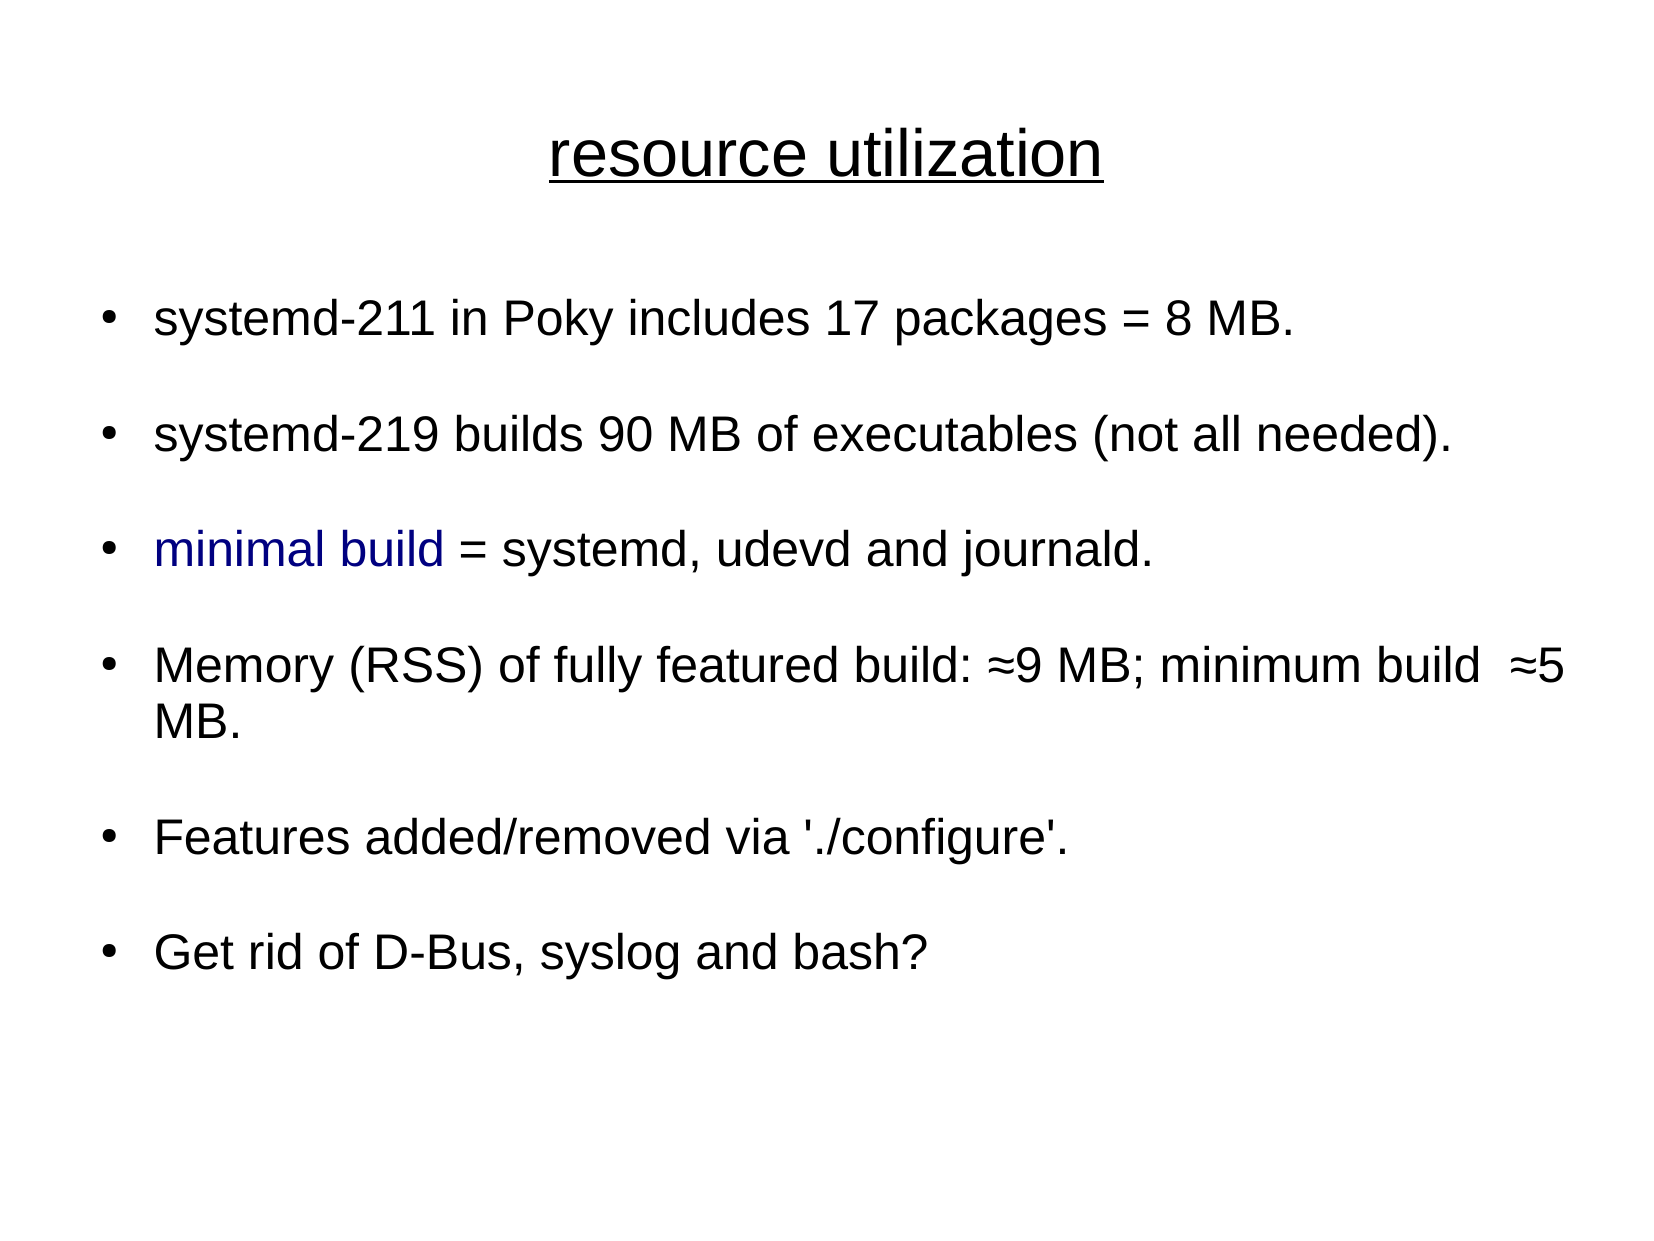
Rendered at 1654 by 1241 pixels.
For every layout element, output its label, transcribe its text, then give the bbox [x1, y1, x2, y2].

list systemd-211 in Poky includes 17 packages = 8 MB. systemd-219 builds 90 MB of executables (not all needed). minimal build = systemd, udevd and journald. Memory (RSS) of fully featured build: ≈9 MB; minimum build ≈5 MB. Features added/removed via './configure'. Get rid of D-Bus, syslog and bash? [82, 290, 1571, 1010]
title resource utilization [82, 49, 1571, 257]
